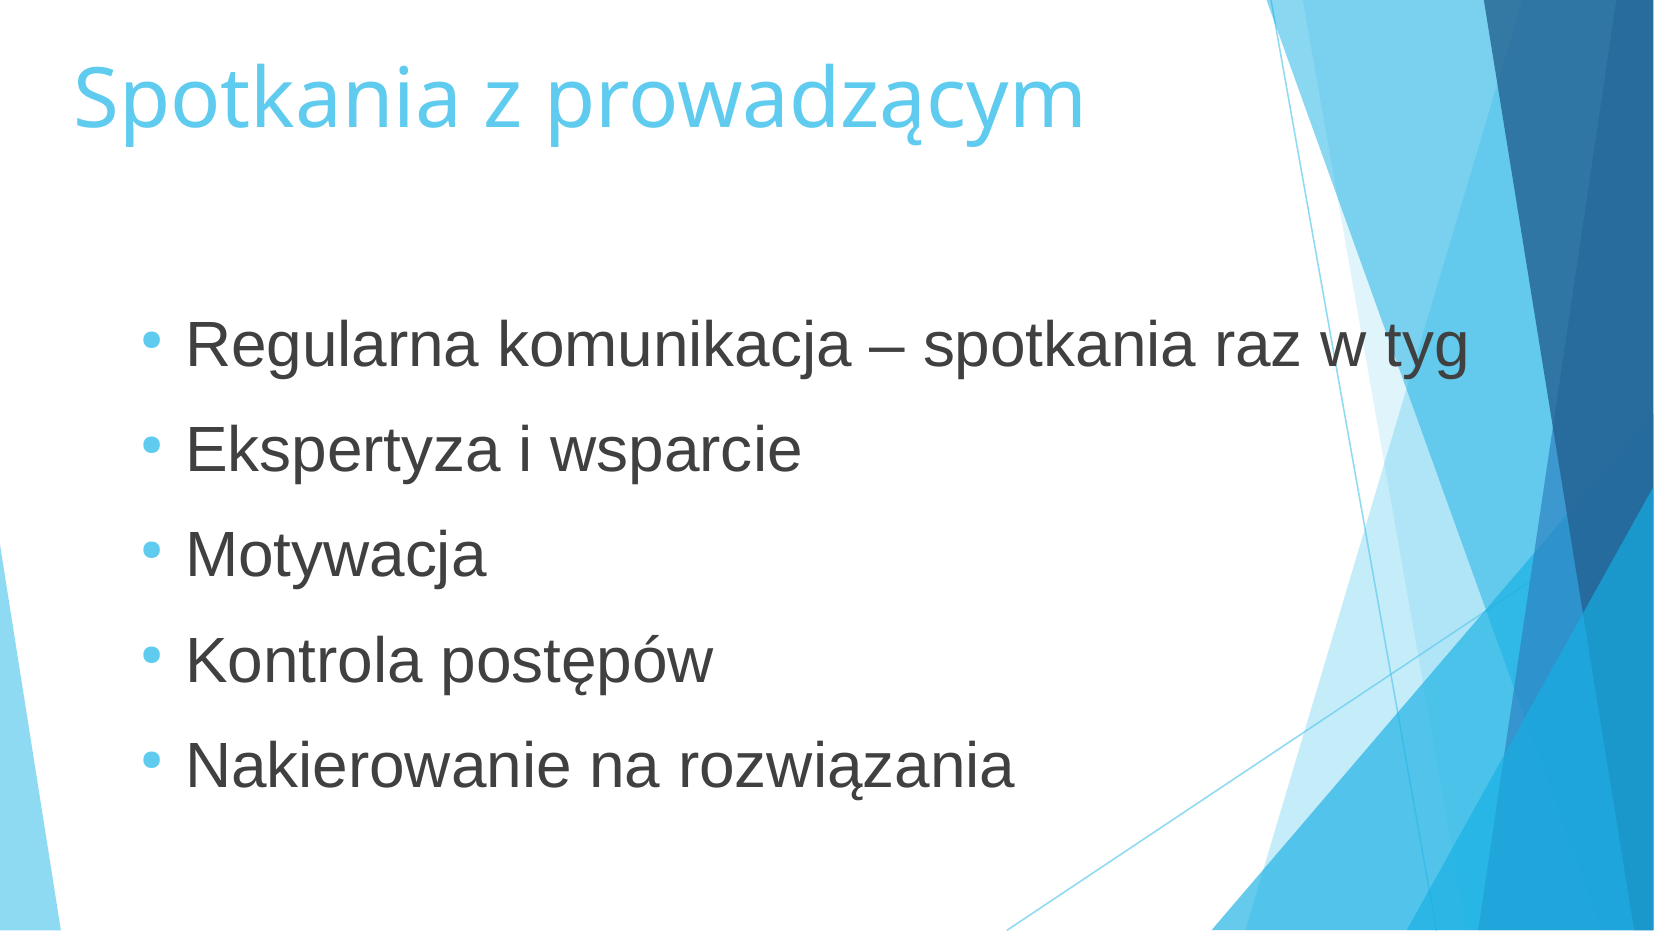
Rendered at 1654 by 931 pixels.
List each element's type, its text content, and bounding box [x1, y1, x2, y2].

title Spotkania z prowadzącym [0, 36, 1489, 193]
list Regularna komunikacja – spotkania raz w tyg Ekspertyza i wsparcie Motywacja Kontrola postępów Nakierowanie na rozwiązania [0, 295, 1489, 835]
